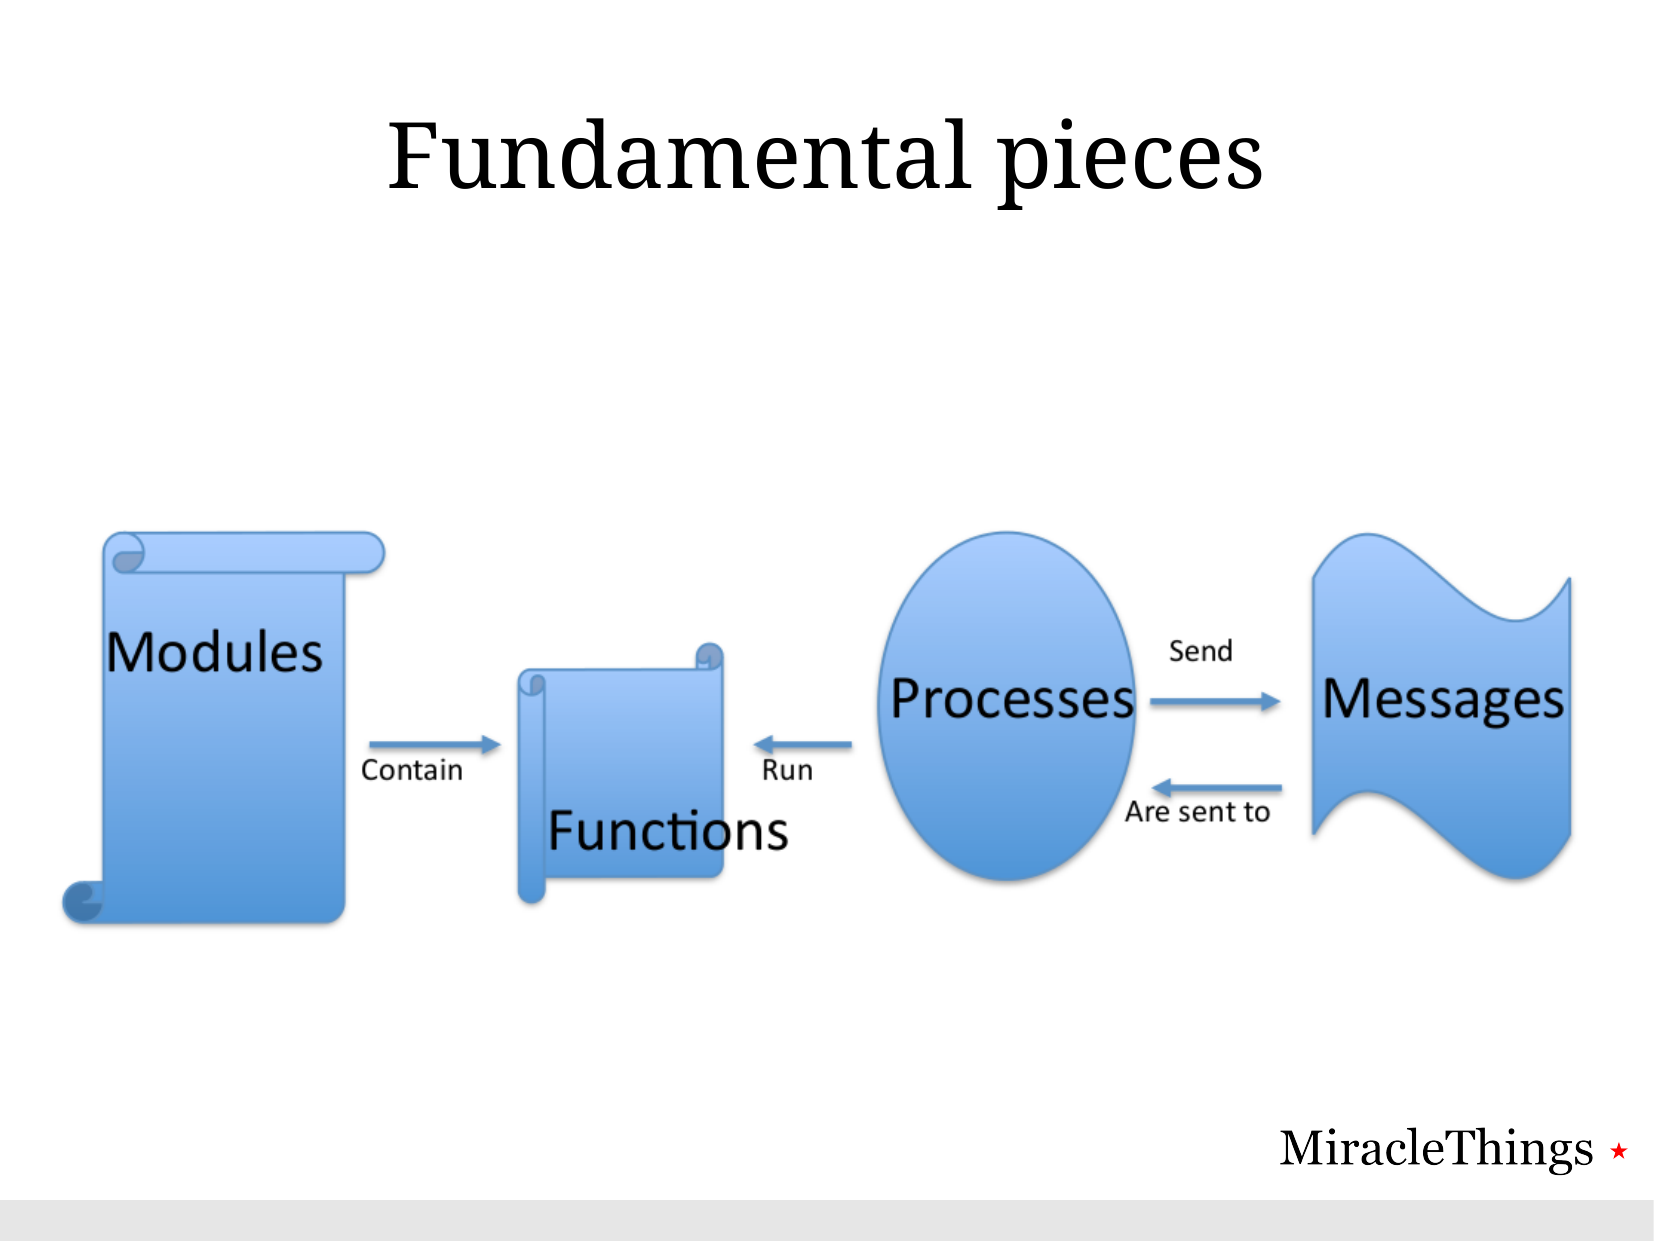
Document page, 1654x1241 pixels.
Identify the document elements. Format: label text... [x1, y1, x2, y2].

picture [1248, 1054, 1654, 1200]
title Fundamental pieces [82, 49, 1571, 257]
picture [0, 419, 1653, 1052]
